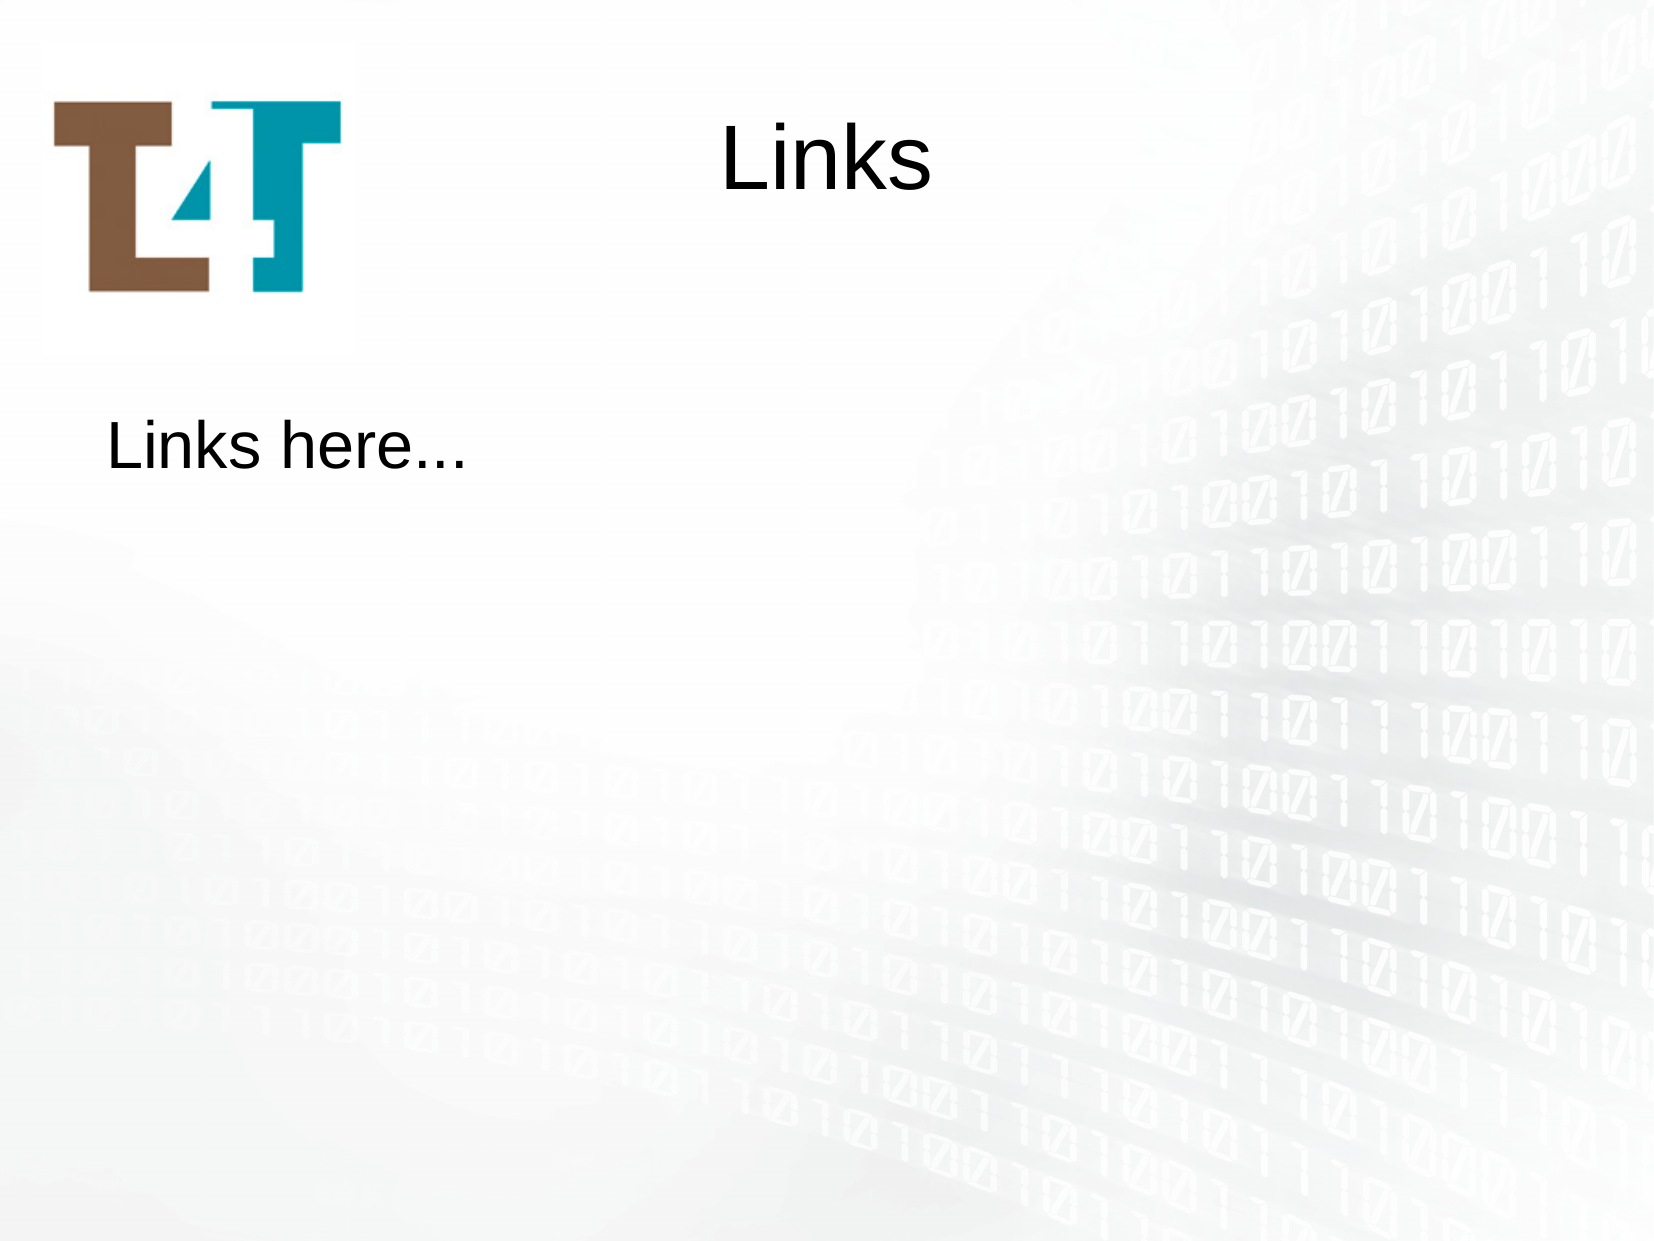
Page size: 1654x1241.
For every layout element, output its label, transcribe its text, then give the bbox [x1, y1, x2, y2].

picture [0, 0, 1654, 1241]
text_box Links [82, 49, 1571, 257]
text_box Links here... [70, 401, 1559, 1057]
